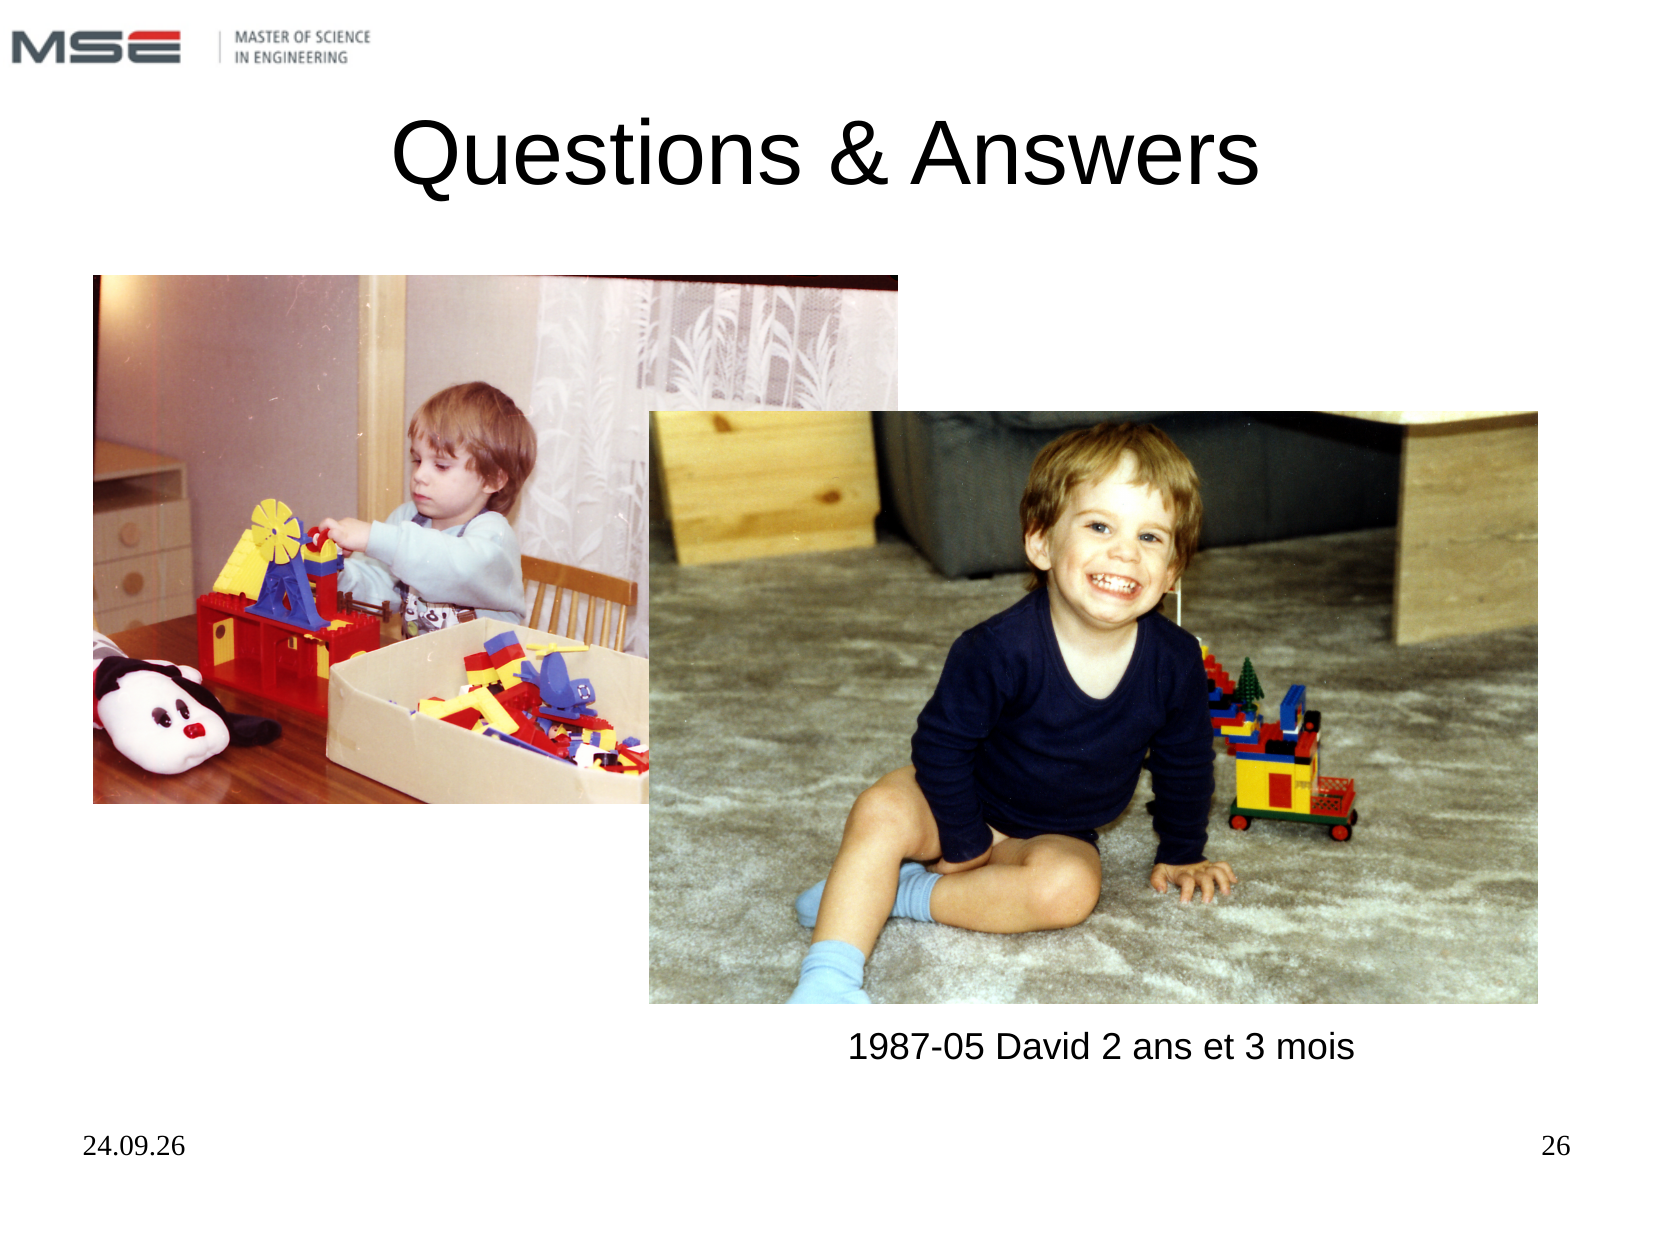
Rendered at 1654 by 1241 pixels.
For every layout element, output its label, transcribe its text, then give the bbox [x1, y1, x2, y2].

text_box 1987-05 David 2 ans et 3 mois [832, 1017, 1371, 1075]
title Questions & Answers [82, 49, 1571, 257]
picture [93, 275, 1538, 1004]
picture [3, 0, 402, 107]
